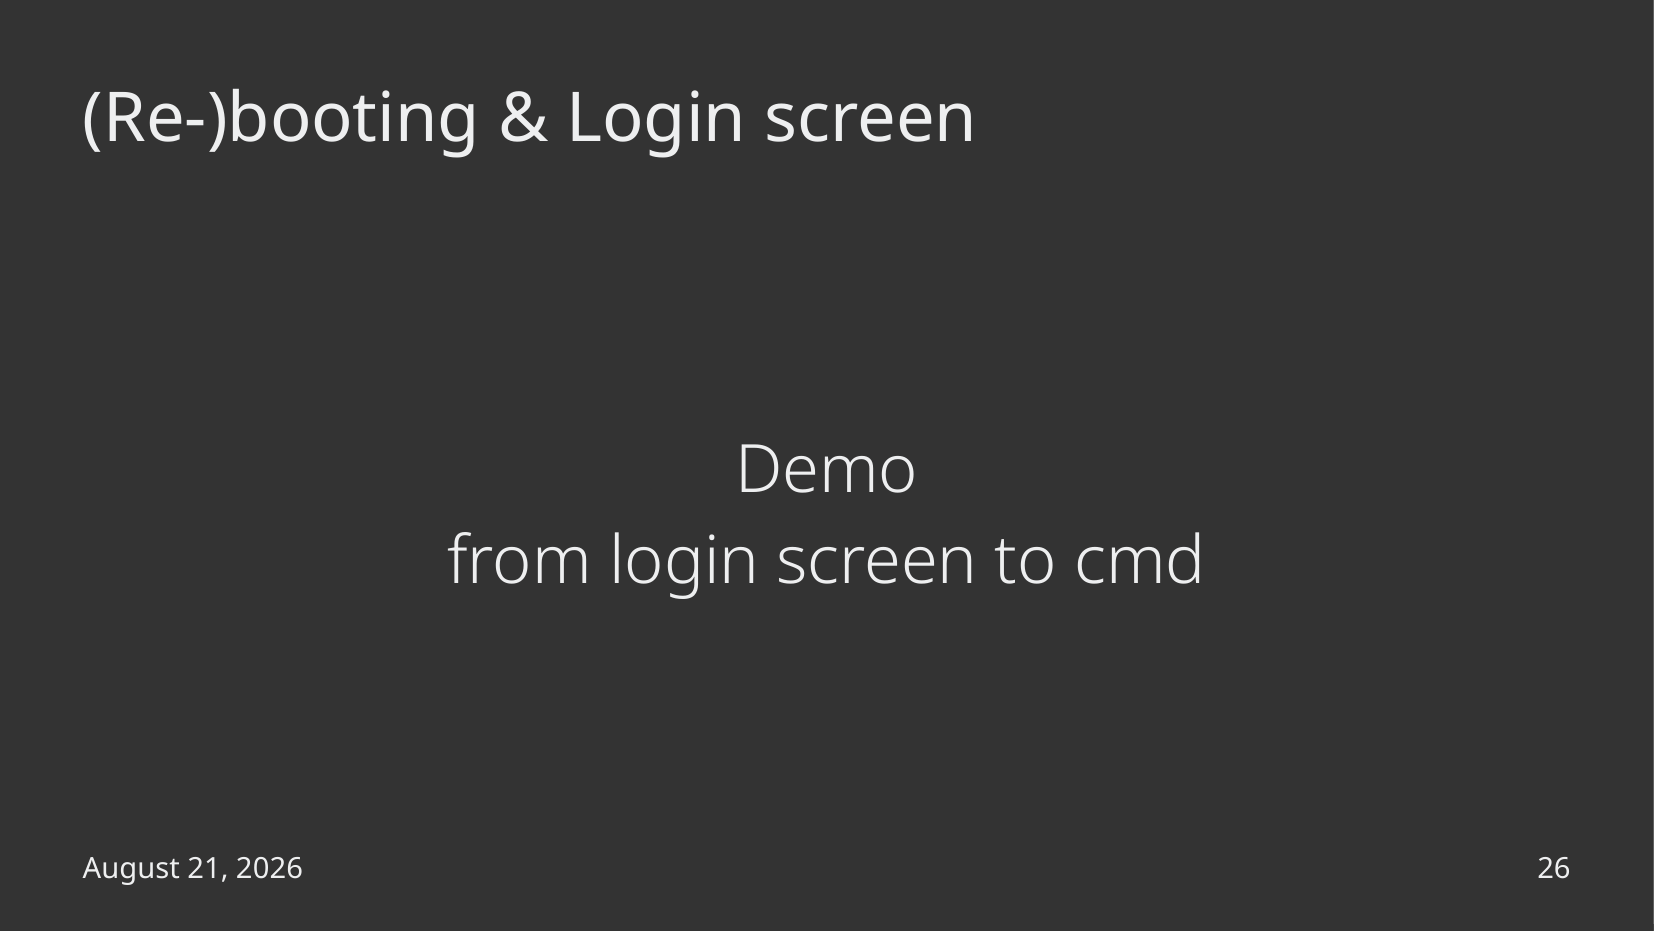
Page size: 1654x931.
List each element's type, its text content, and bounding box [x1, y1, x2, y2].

subtitle Demo from login screen to cmd [82, 217, 1571, 808]
title (Re-)booting & Login screen [82, 36, 1571, 193]
